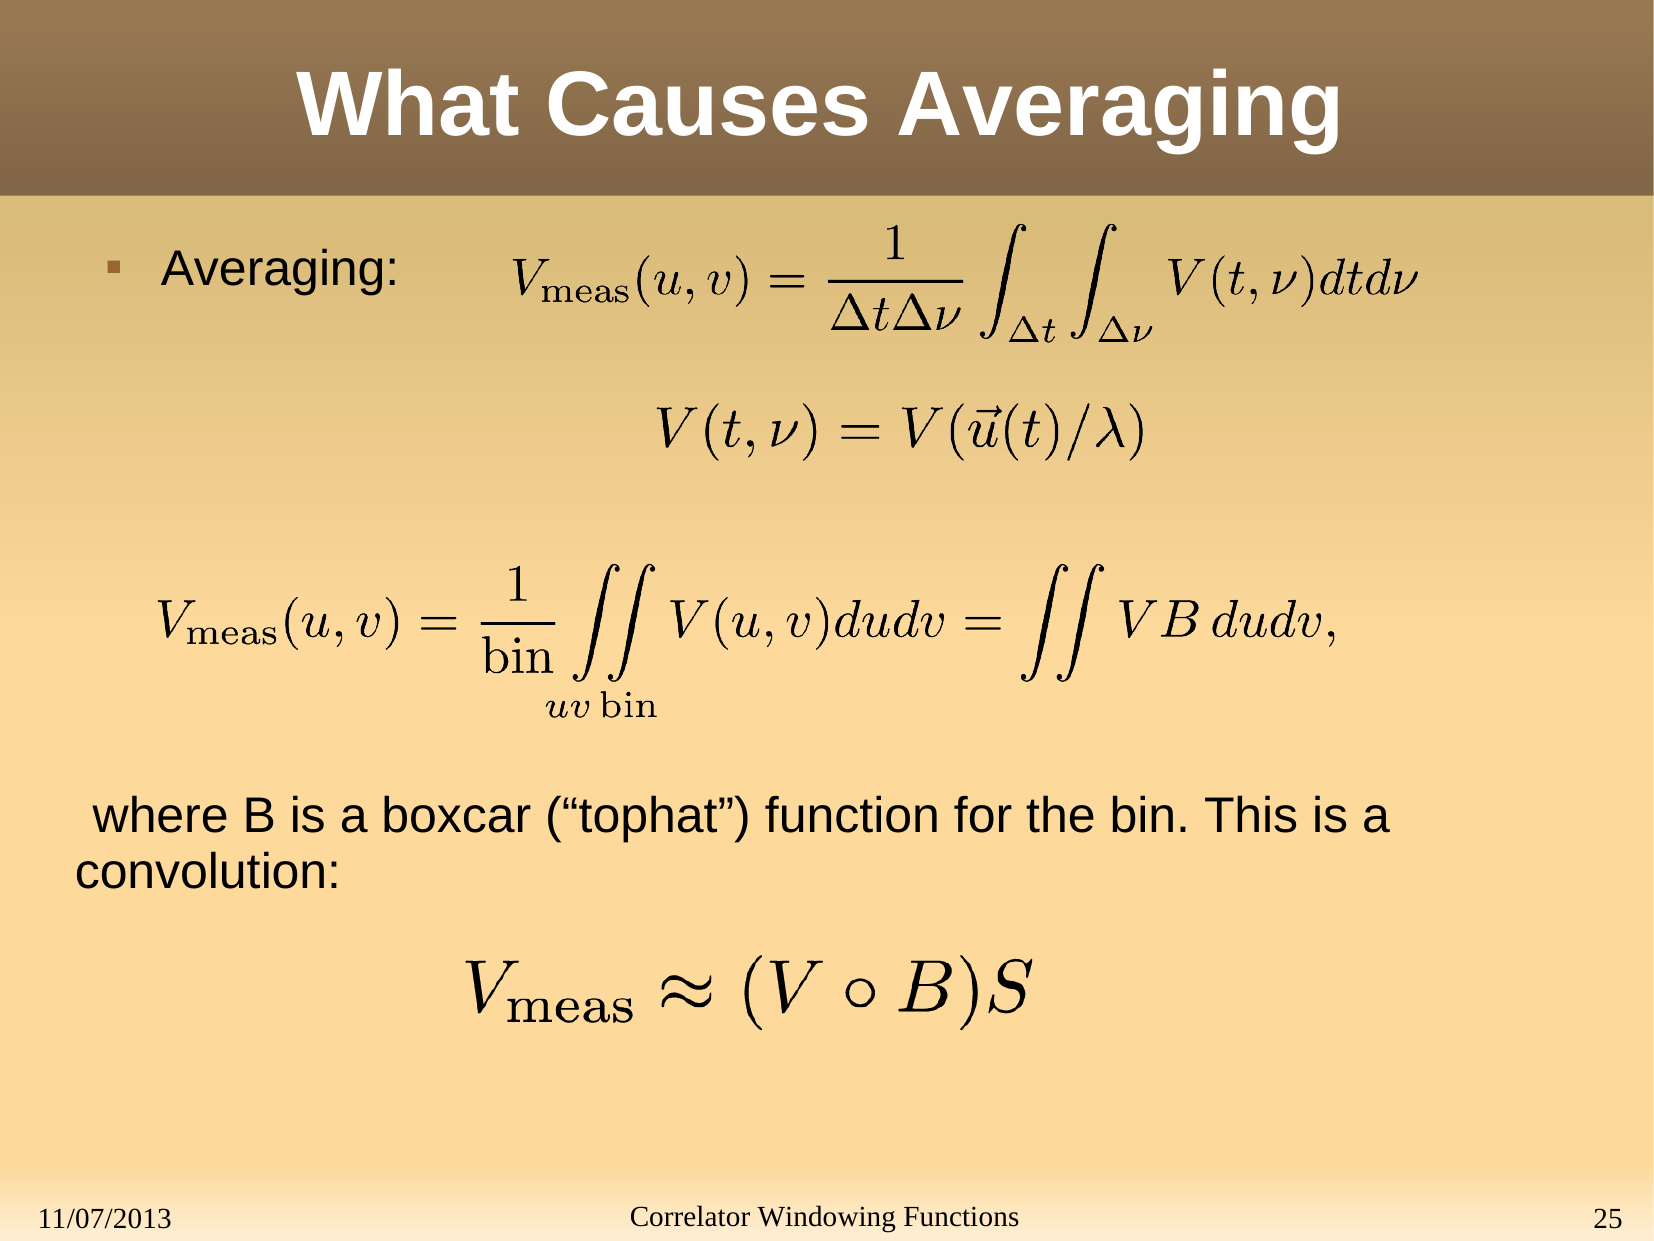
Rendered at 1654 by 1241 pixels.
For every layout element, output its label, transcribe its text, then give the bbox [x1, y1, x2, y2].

title What Causes Averaging [76, 0, 1565, 208]
picture [0, 0, 1654, 1241]
list Averaging: [90, 240, 1613, 1156]
text_box where B is a boxcar (“tophat”) function for the bin. This is a convolution: [60, 780, 1606, 916]
